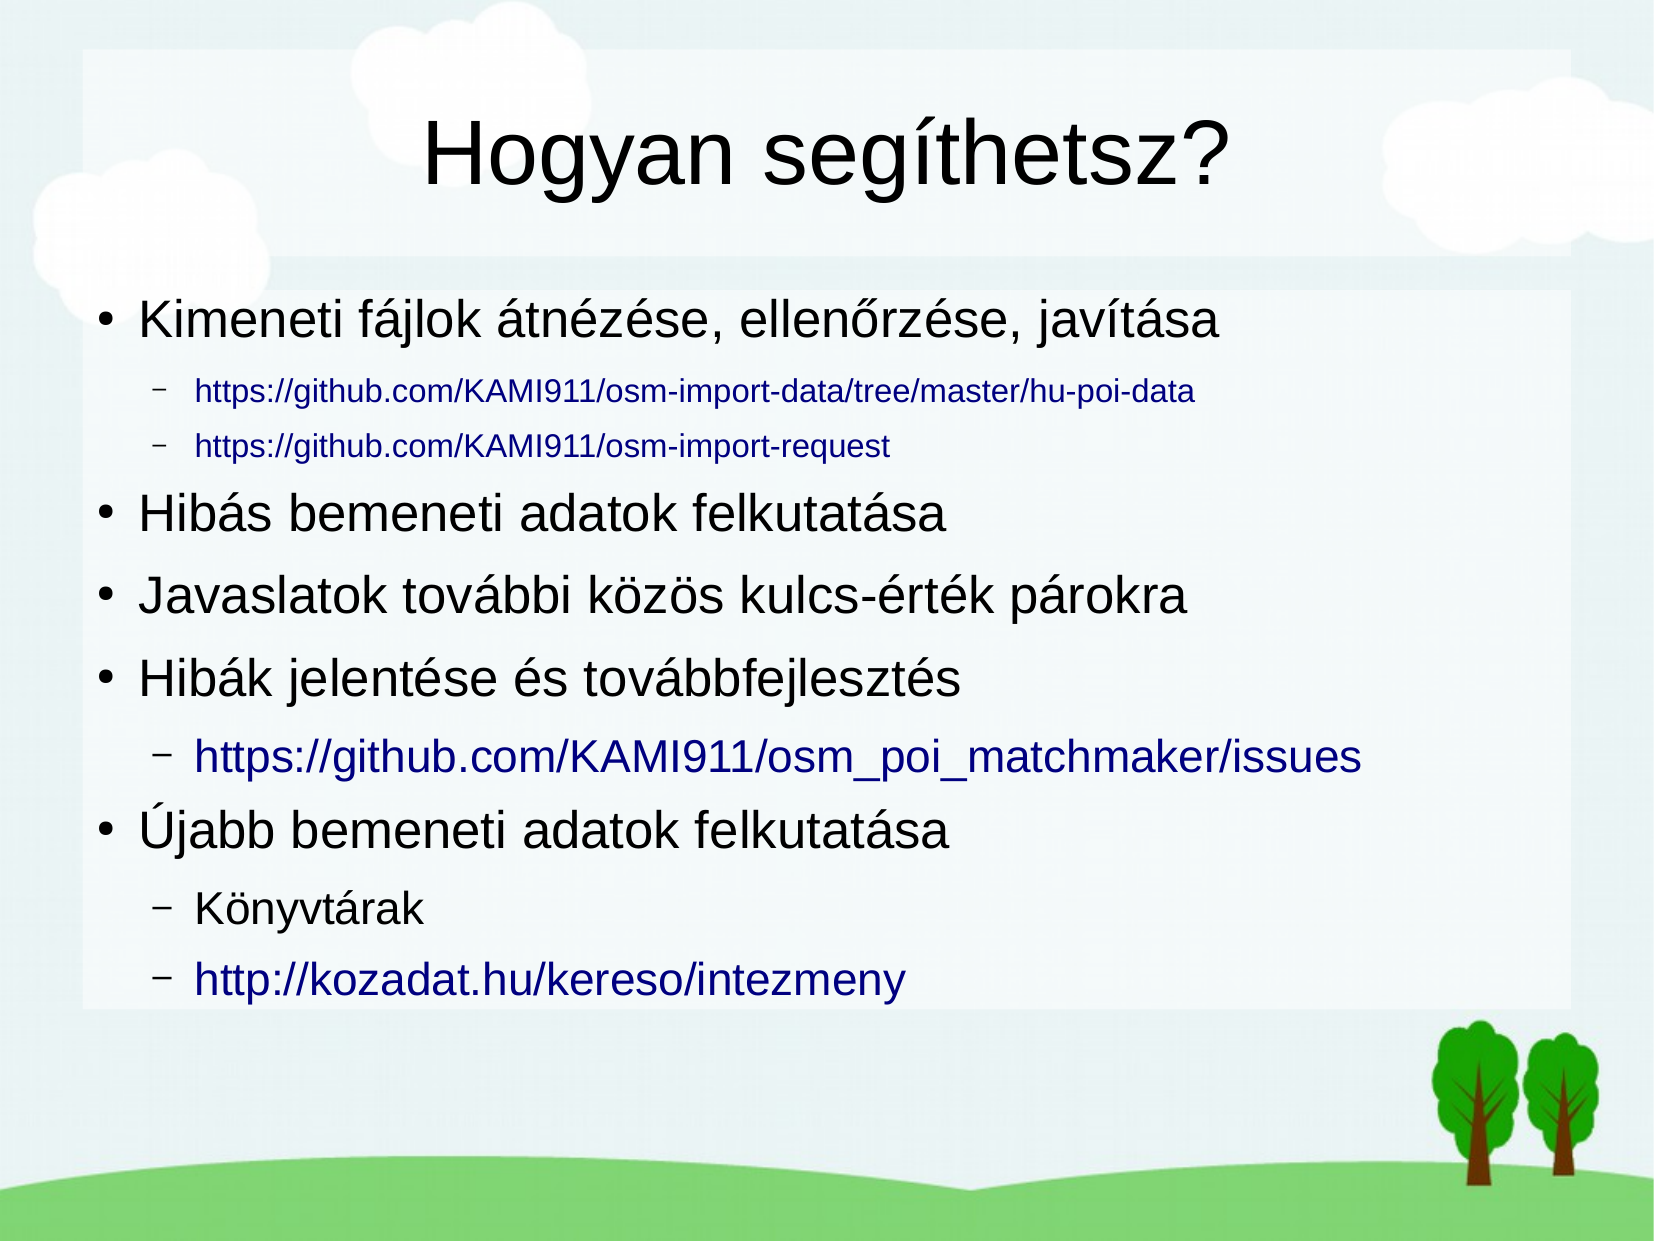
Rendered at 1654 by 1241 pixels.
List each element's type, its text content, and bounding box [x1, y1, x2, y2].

picture [0, 0, 1654, 1241]
title Hogyan segíthetsz? [82, 49, 1571, 257]
list Kimeneti fájlok átnézése, ellenőrzése, javítása https://github.com/KAMI911/osm-import-data/tree/master/hu-poi-data https://github.com/KAMI911/osm-import-request Hibás bemeneti adatok felkutatása Javaslatok további közös kulcs-érték párokra Hibák jelentése és továbbfejlesztés https://github.com/KAMI911/osm_poi_matchmaker/issues Újabb bemeneti adatok felkutatása Könyvtárak http://kozadat.hu/kereso/intezmeny [82, 290, 1571, 1010]
